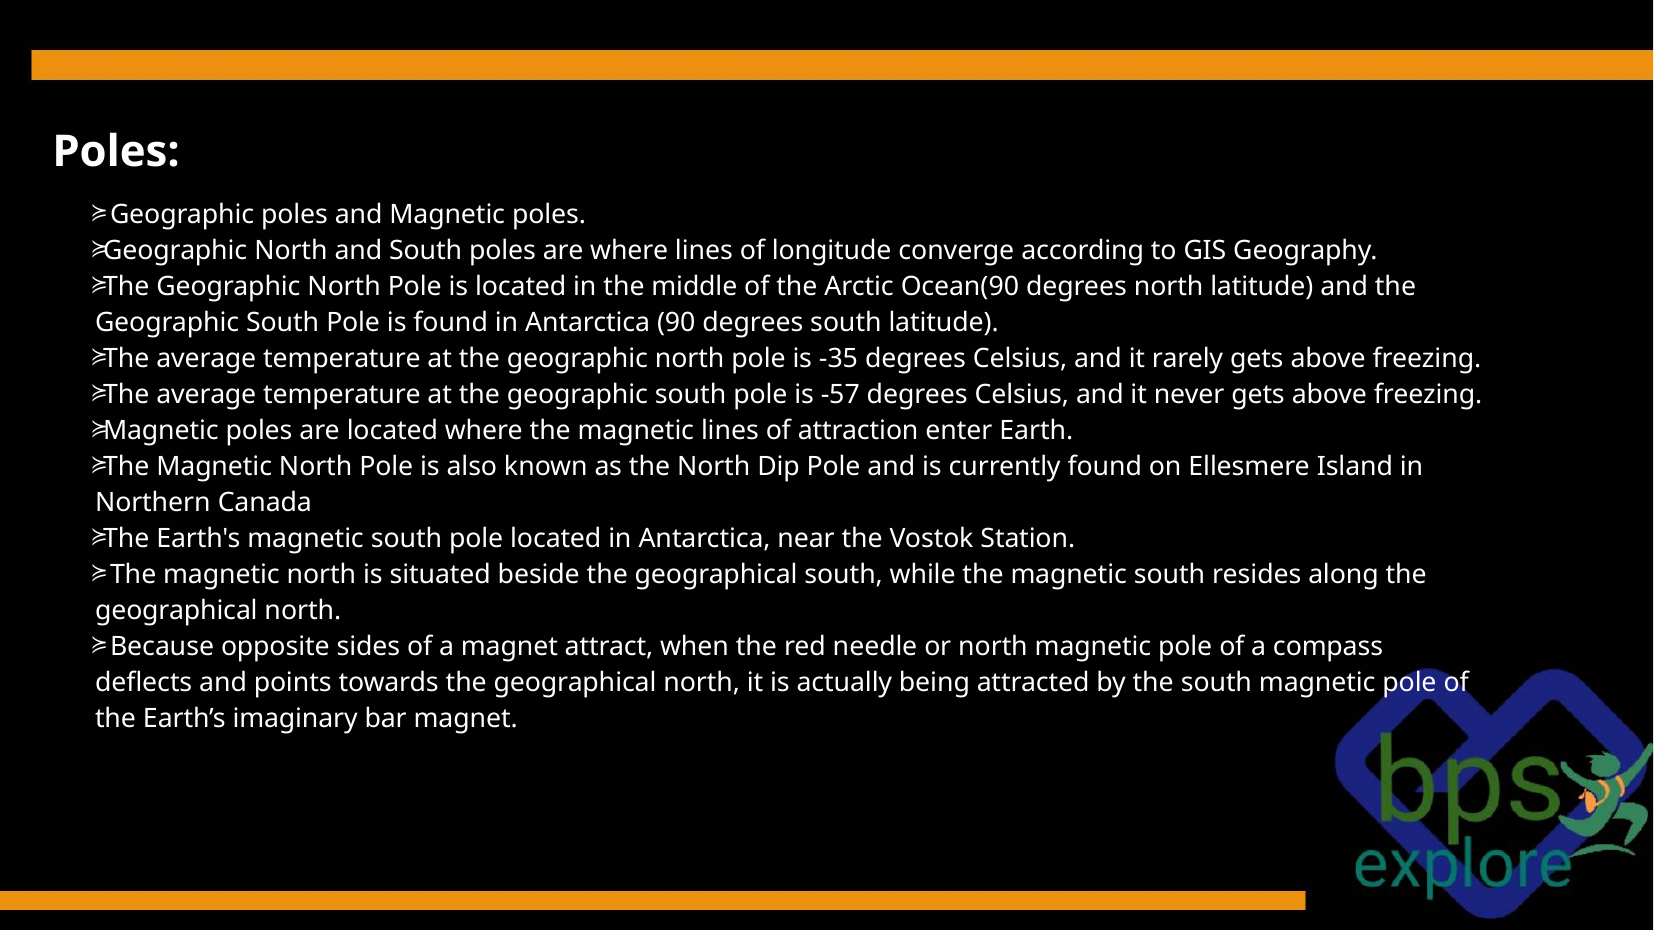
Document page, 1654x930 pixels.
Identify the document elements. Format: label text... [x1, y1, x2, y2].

text_box Poles: [37, 112, 376, 188]
picture [0, 0, 1654, 930]
text_box Geographic poles and Magnetic poles. Geographic North and South poles are where lines of longitude converge according to GIS Geography. The Geographic North Pole is located in the middle of the Arctic Ocean(90 degrees north latitude) and the Geographic South Pole is found in Antarctica (90 degrees south latitude). The average temperature at the geographic north pole is -35 degrees Celsius, and it rarely gets above freezing. The average temperature at the geographic south pole is -57 degrees Celsius, and it never gets above freezing. Magnetic poles are located where the magnetic lines of attraction enter Earth. The Magnetic North Pole is also known as the North Dip Pole and is currently found on Ellesmere Island in Northern Canada The Earth's magnetic south pole located in Antarctica, near the Vostok Station. The magnetic north is situated beside the geographical south, while the magnetic south resides along the geographical north. Because opposite sides of a magnet attract, when the red needle or north magnetic pole of a compass deflects and points towards the geographical north, it is actually being attracted by the south magnetic pole of the Earth’s imaginary bar magnet. [75, 187, 1501, 826]
